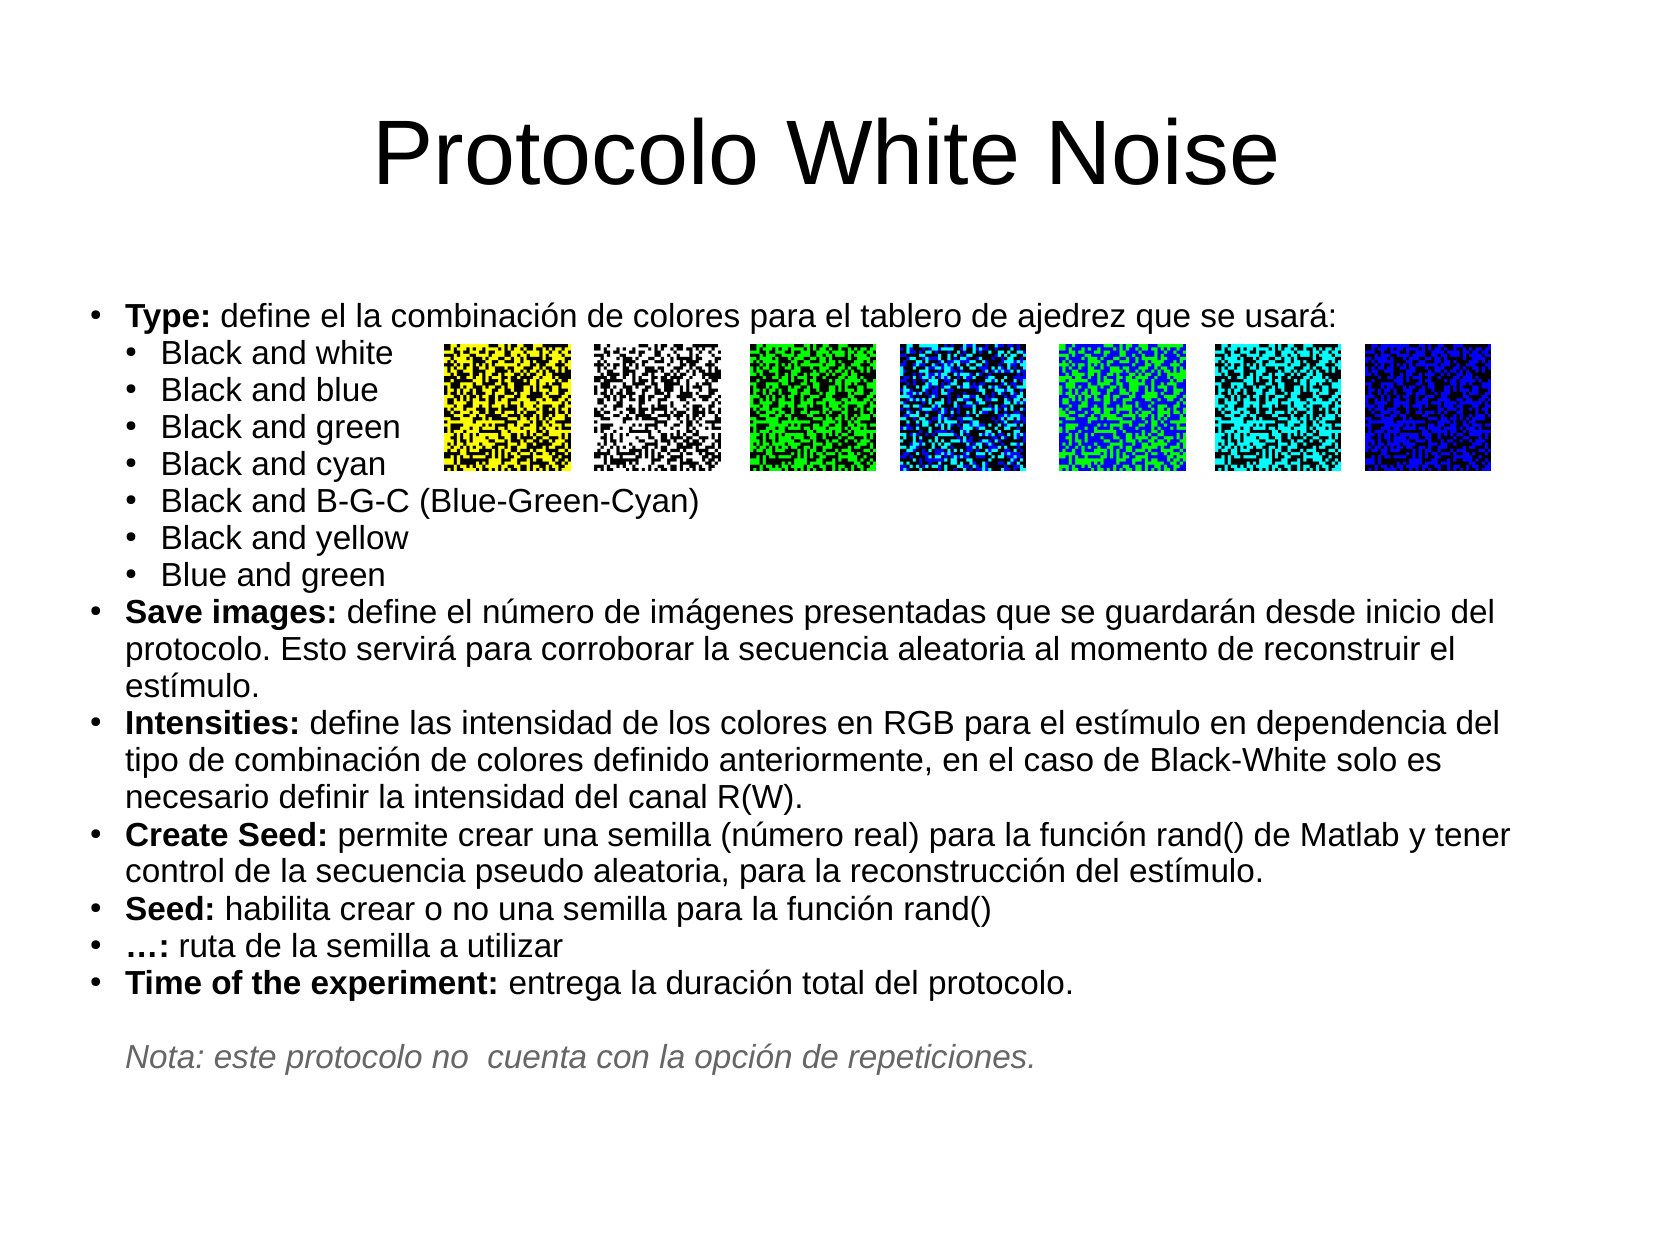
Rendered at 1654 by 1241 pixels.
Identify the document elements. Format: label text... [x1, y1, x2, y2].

picture [444, 344, 571, 471]
picture [1365, 344, 1491, 471]
picture [750, 344, 876, 471]
text_box Type: define el la combinación de colores para el tablero de ajedrez que se usará: Black and white Black and blue Black and green Black and cyan Black and B-G-C (Blue-Green-Cyan) Black and yellow Blue and green Save images: define el número de imágenes presentadas que se guardarán desde inicio del protocolo. Esto servirá para corroborar la secuencia aleatoria al momento de reconstruir el estímulo. Intensities: define las intensidad de los colores en RGB para el estímulo en dependencia del tipo de combinación de colores definido anteriormente, en el caso de Black-White solo es necesario definir la intensidad del canal R(W). Create Seed: permite crear una semilla (número real) para la función rand() de Matlab y tener control de la secuencia pseudo aleatoria, para la reconstrucción del estímulo. Seed: habilita crear o no una semilla para la función rand() …: ruta de la semilla a utilizar Time of the experiment: entrega la duración total del protocolo. Nota: este protocolo no cuenta con la opción de repeticiones. [75, 290, 1576, 1093]
picture [594, 344, 721, 471]
picture [1059, 344, 1186, 471]
title Protocolo White Noise [82, 49, 1571, 257]
picture [900, 344, 1026, 471]
picture [1215, 344, 1341, 471]
